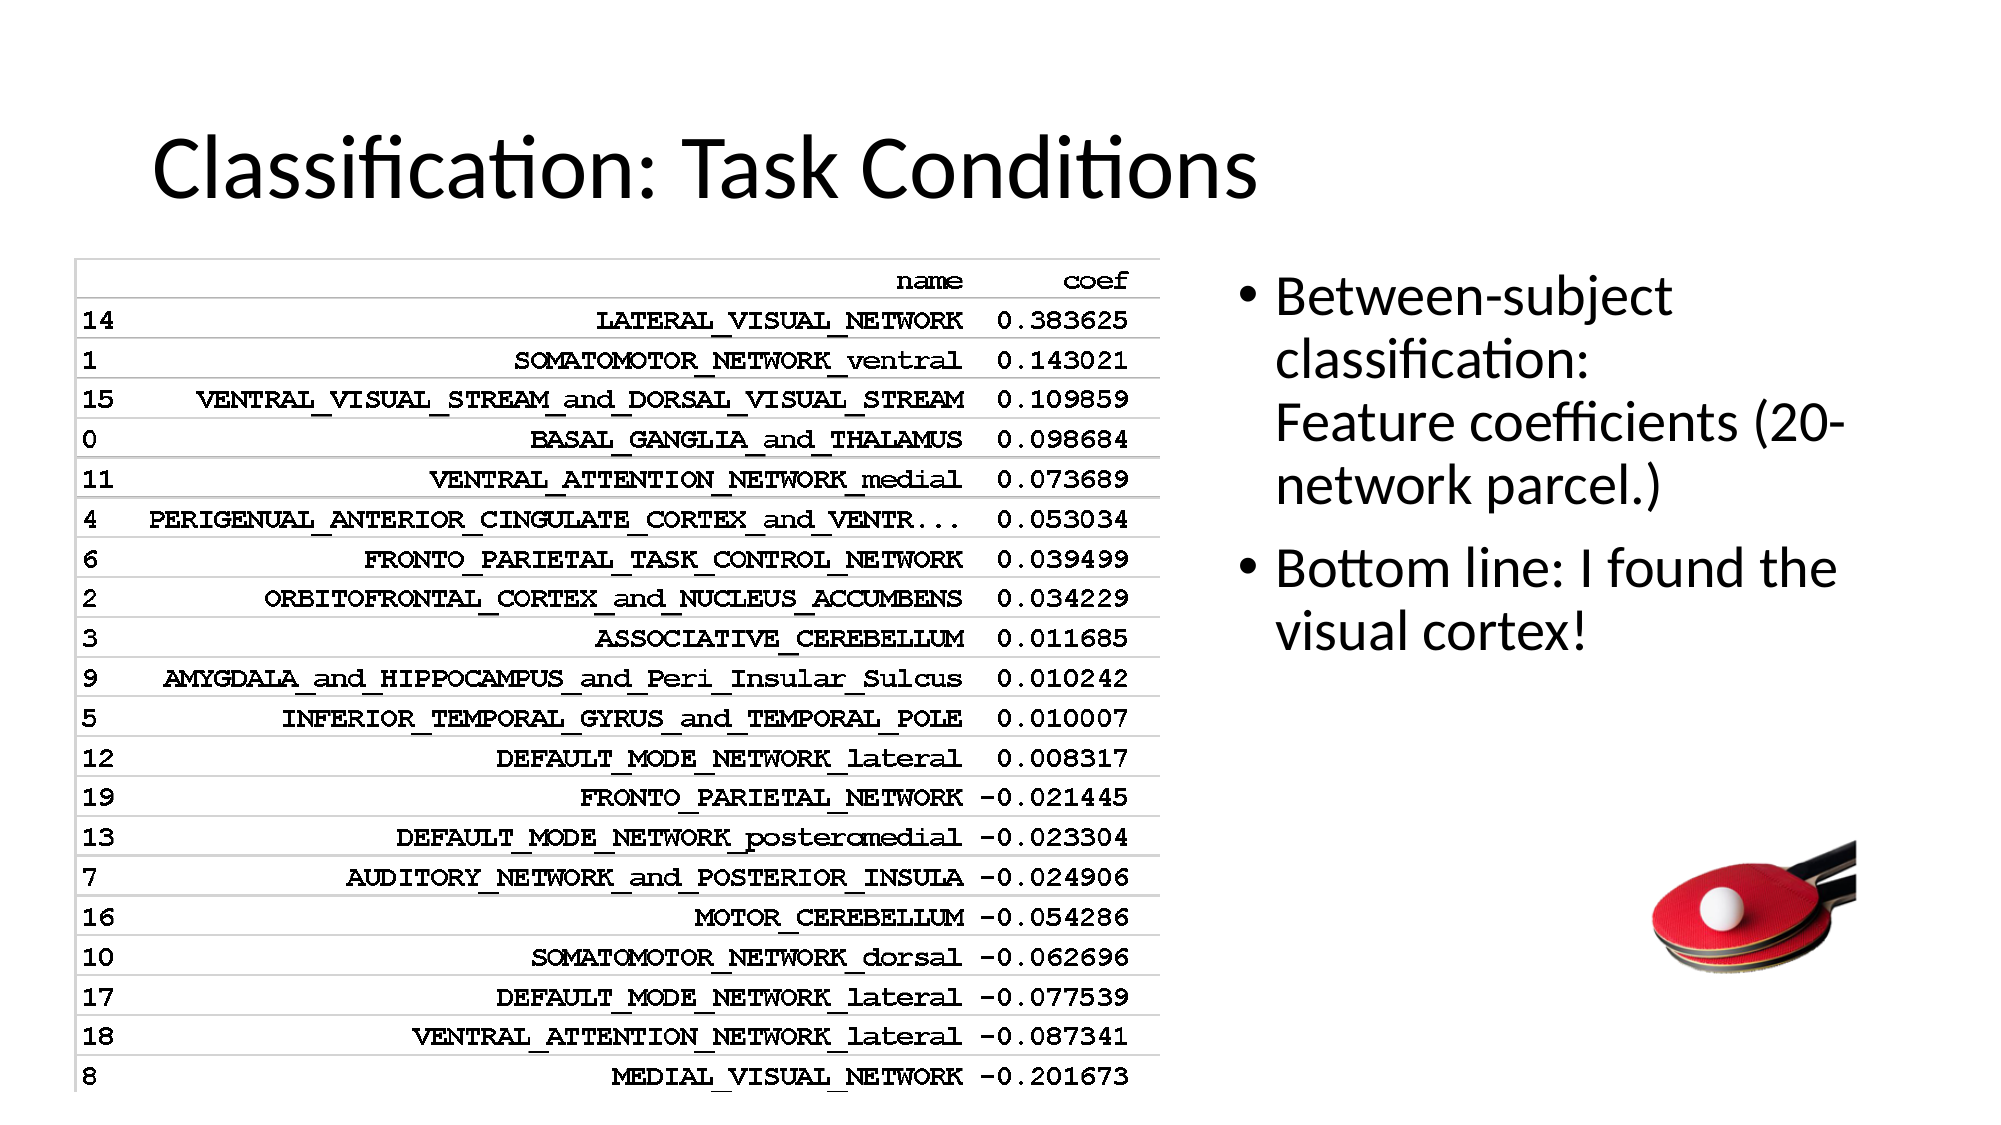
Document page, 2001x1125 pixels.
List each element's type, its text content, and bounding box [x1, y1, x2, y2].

list Between-subject classification: Feature coefficients (20-network parcel.) Bottom line: I found the visual cortex! [1222, 258, 1863, 972]
picture [74, 258, 1160, 1092]
picture [1617, 765, 1889, 1037]
title Classification: Task Conditions [137, 59, 1863, 278]
